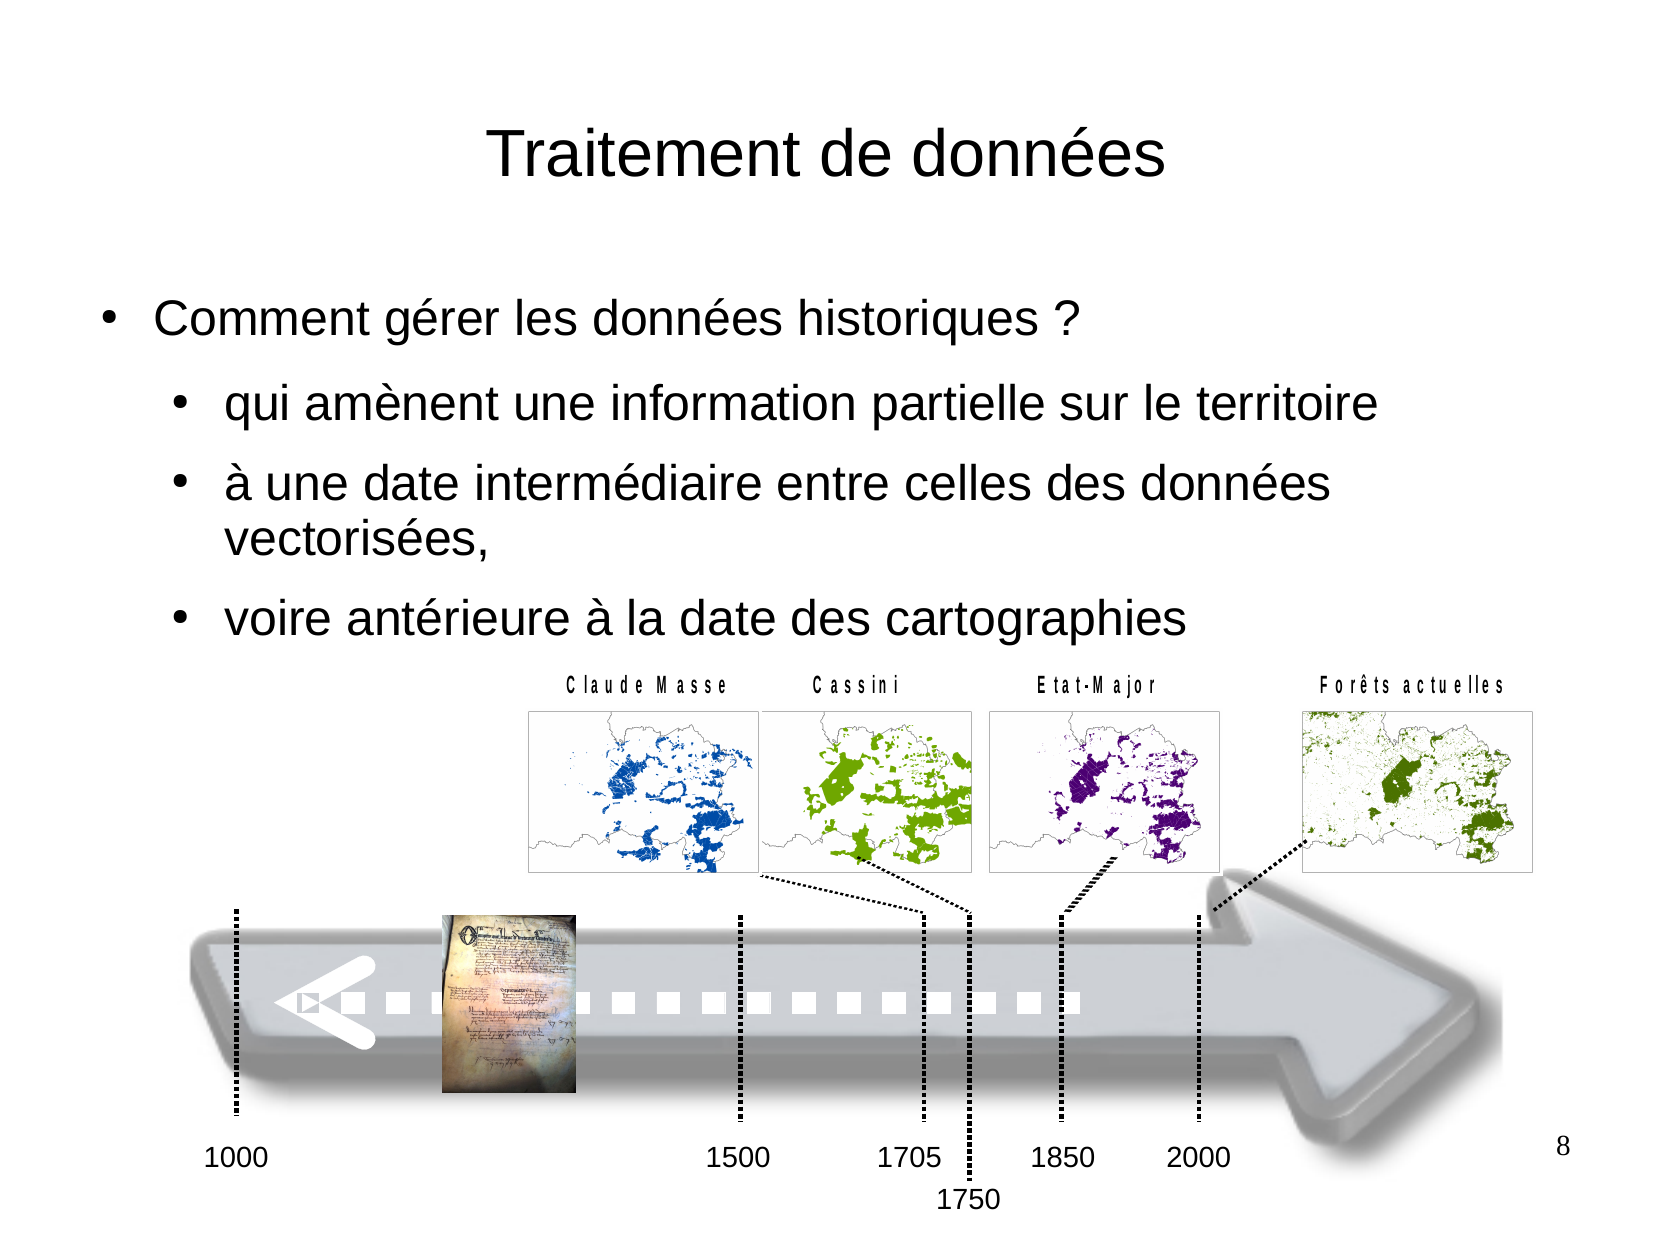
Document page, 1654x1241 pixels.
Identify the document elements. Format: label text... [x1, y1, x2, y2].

text_box 1000 [177, 1133, 296, 1182]
text_box 1750 [909, 1175, 1028, 1223]
picture [177, 661, 1536, 1182]
text_box 1850 [1003, 1133, 1123, 1182]
text_box 1500 [679, 1133, 798, 1182]
text_box 1705 [850, 1133, 969, 1182]
list Comment gérer les données historiques ? qui amènent une information partielle sur le territoire à une date intermédiaire entre celles des données vectorisées, voire antérieure à la date des cartographies [82, 290, 1571, 1010]
title Traitement de données [82, 49, 1571, 257]
text_box 2000 [1139, 1133, 1258, 1182]
